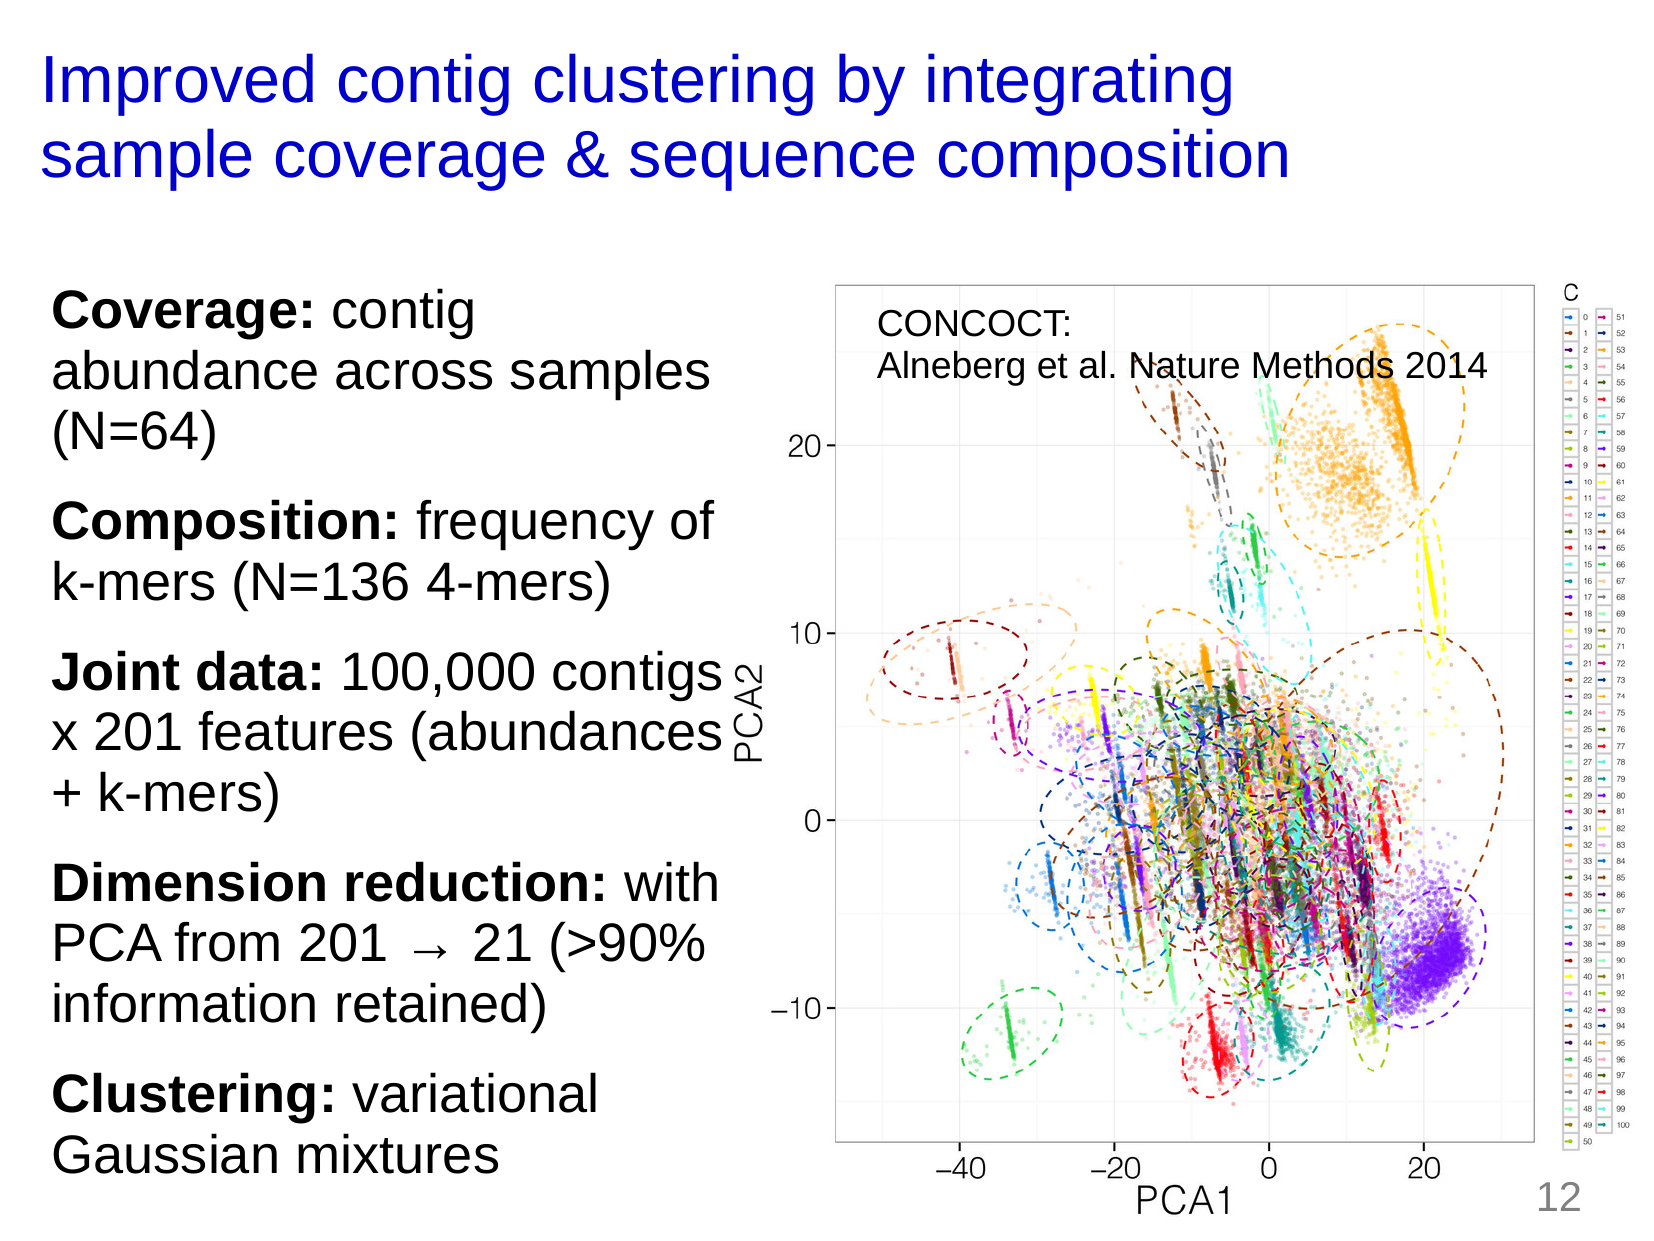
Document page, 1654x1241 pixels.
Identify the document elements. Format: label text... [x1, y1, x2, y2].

title <number> [1505, 1174, 1613, 1221]
picture [720, 271, 1642, 1229]
list Coverage: contig abundance across samples (N=64) Composition: frequency of k-mers (N=136 4-mers) Joint data: 100,000 contigs x 201 features (abundances + k-mers) Dimension reduction: with PCA from 201 → 21 (>90% information retained) Clustering: variational Gaussian mixtures [51, 279, 751, 1188]
text_box CONCOCT: Alneberg et al. Nature Methods 2014 [862, 295, 1504, 395]
title Improved contig clustering by integrating sample coverage & sequence composition [40, 42, 1571, 192]
